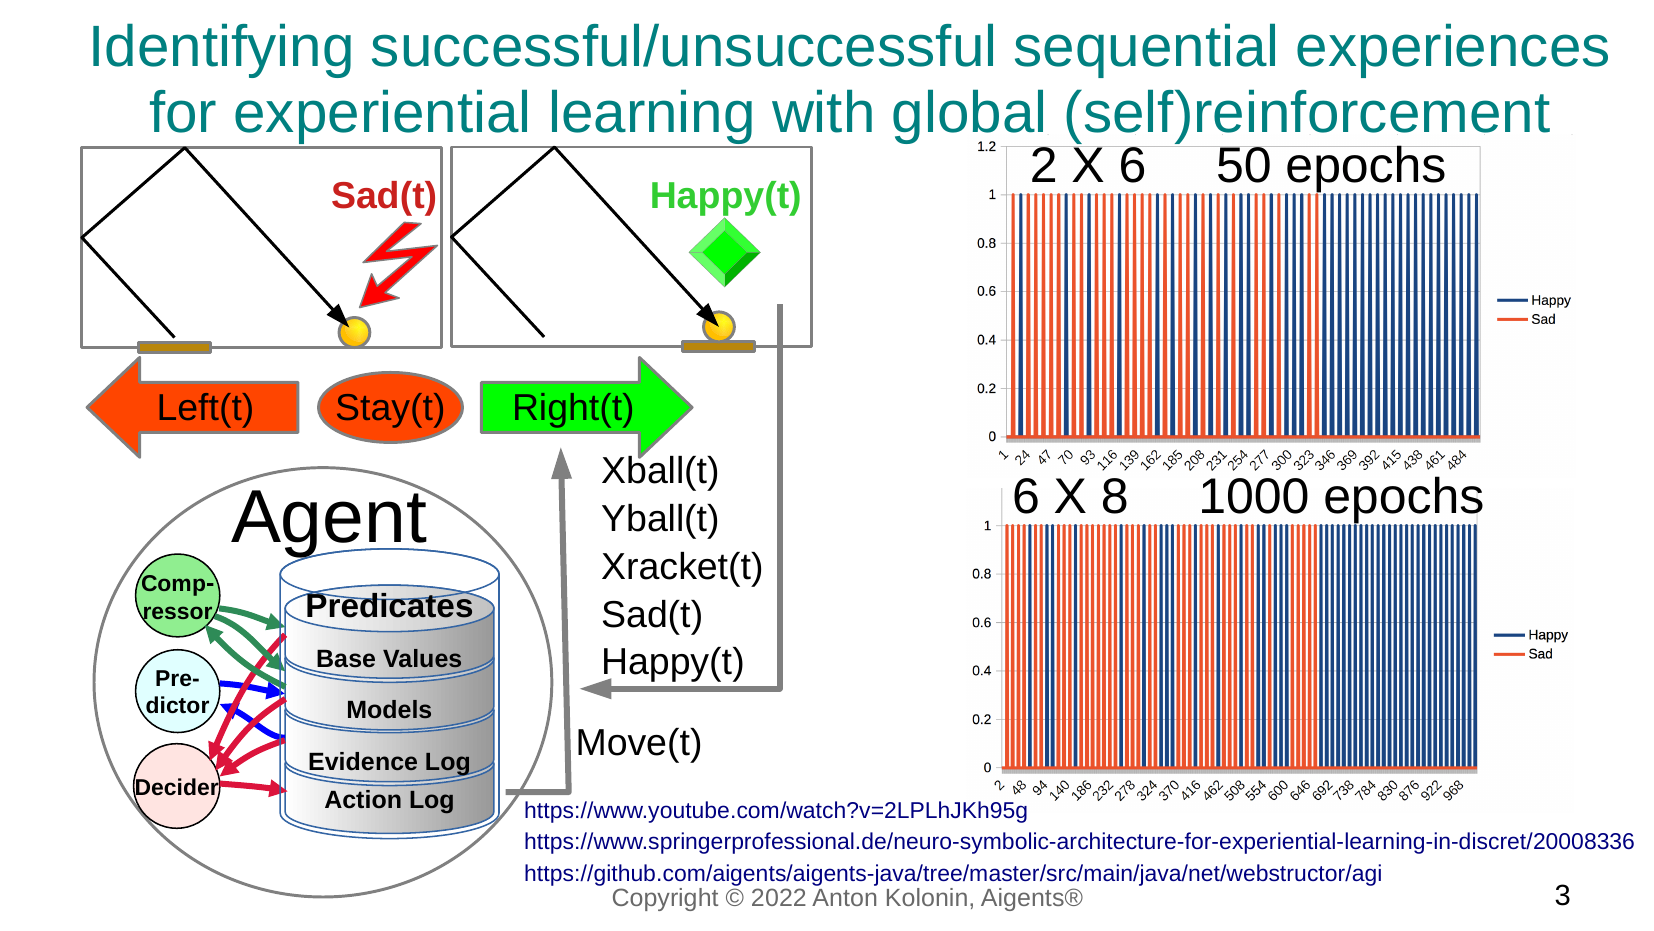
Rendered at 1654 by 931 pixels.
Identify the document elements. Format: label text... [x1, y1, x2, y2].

text_box [138, 342, 211, 353]
text_box Stay(t) [318, 372, 463, 443]
picture [966, 488, 1574, 790]
text_box 2 X 6 50 epochs [1014, 147, 1504, 201]
text_box Models [285, 662, 494, 730]
text_box Sad(t) [316, 167, 465, 225]
text_box Base Values [285, 612, 494, 679]
text_box [359, 225, 438, 308]
picture [967, 147, 1576, 478]
text_box 6 X 8 1000 epochs [997, 460, 1542, 532]
text_box Right(t) [481, 357, 693, 441]
text_box Left(t) [87, 357, 298, 458]
text_box Identifying successful/unsuccessful sequential experiences for experiential learning with global (self)reinforcement [0, 10, 1653, 147]
text_box Agent [216, 467, 486, 576]
text_box Pre- dictor [135, 649, 220, 733]
text_box Decider [133, 743, 220, 829]
text_box Xball(t) Yball(t) Xracket(t) Sad(t) Happy(t) [586, 441, 796, 762]
text_box Predicates [290, 580, 553, 642]
text_box Evidence Log [285, 714, 494, 782]
text_box https://www.youtube.com/watch?v=2LPLhJKh95g https://www.springerprofessional.de/neuro-symbolic-architecture-for-experiential-learning-in-discret/20008336 https://github.com/aigents/aigents-java/tree/master/src/main/java/net/webstructor/agi [509, 790, 1651, 902]
text_box Action Log [285, 767, 494, 834]
text_box Move(t) [560, 713, 732, 771]
text_box [682, 311, 755, 352]
text_box Happy(t) [634, 167, 833, 225]
picture [688, 225, 765, 290]
text_box https://agirussia.org [285, 763, 494, 786]
text_box Comp- ressor [135, 554, 220, 637]
text_box [339, 317, 370, 348]
